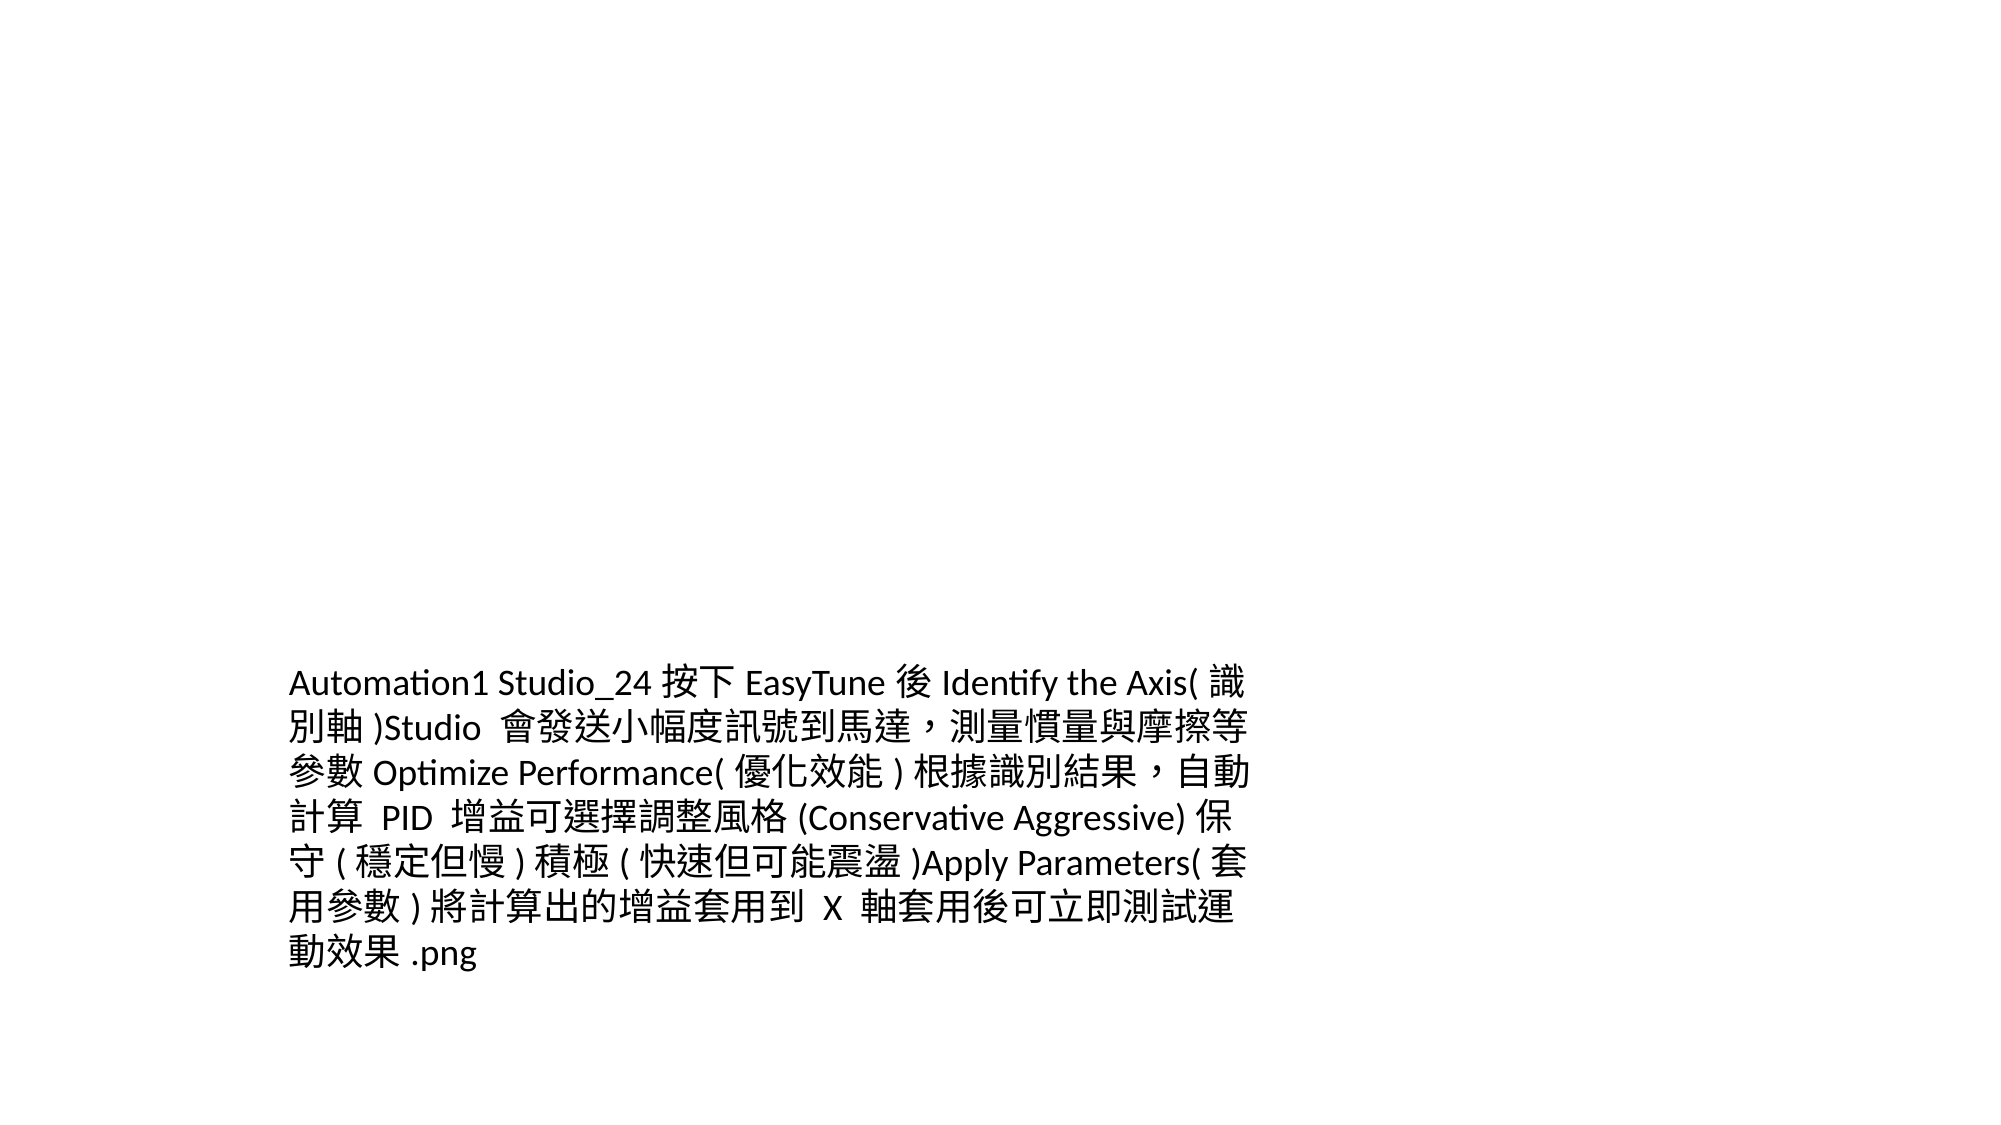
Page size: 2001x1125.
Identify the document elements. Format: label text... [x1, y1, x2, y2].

text_box Automation1 Studio_24按下EasyTune後Identify the Axis(識別軸)Studio 會發送小幅度訊號到馬達，測量慣量與摩擦等參數Optimize Performance(優化效能)根據識別結果，自動計算 PID 增益可選擇調整風格(Conservative Aggressive)保守(穩定但慢)積極(快速但可能震盪)Apply Parameters(套用參數)將計算出的增益套用到 X 軸套用後可立即測試運動效果.png [274, 650, 1274, 980]
